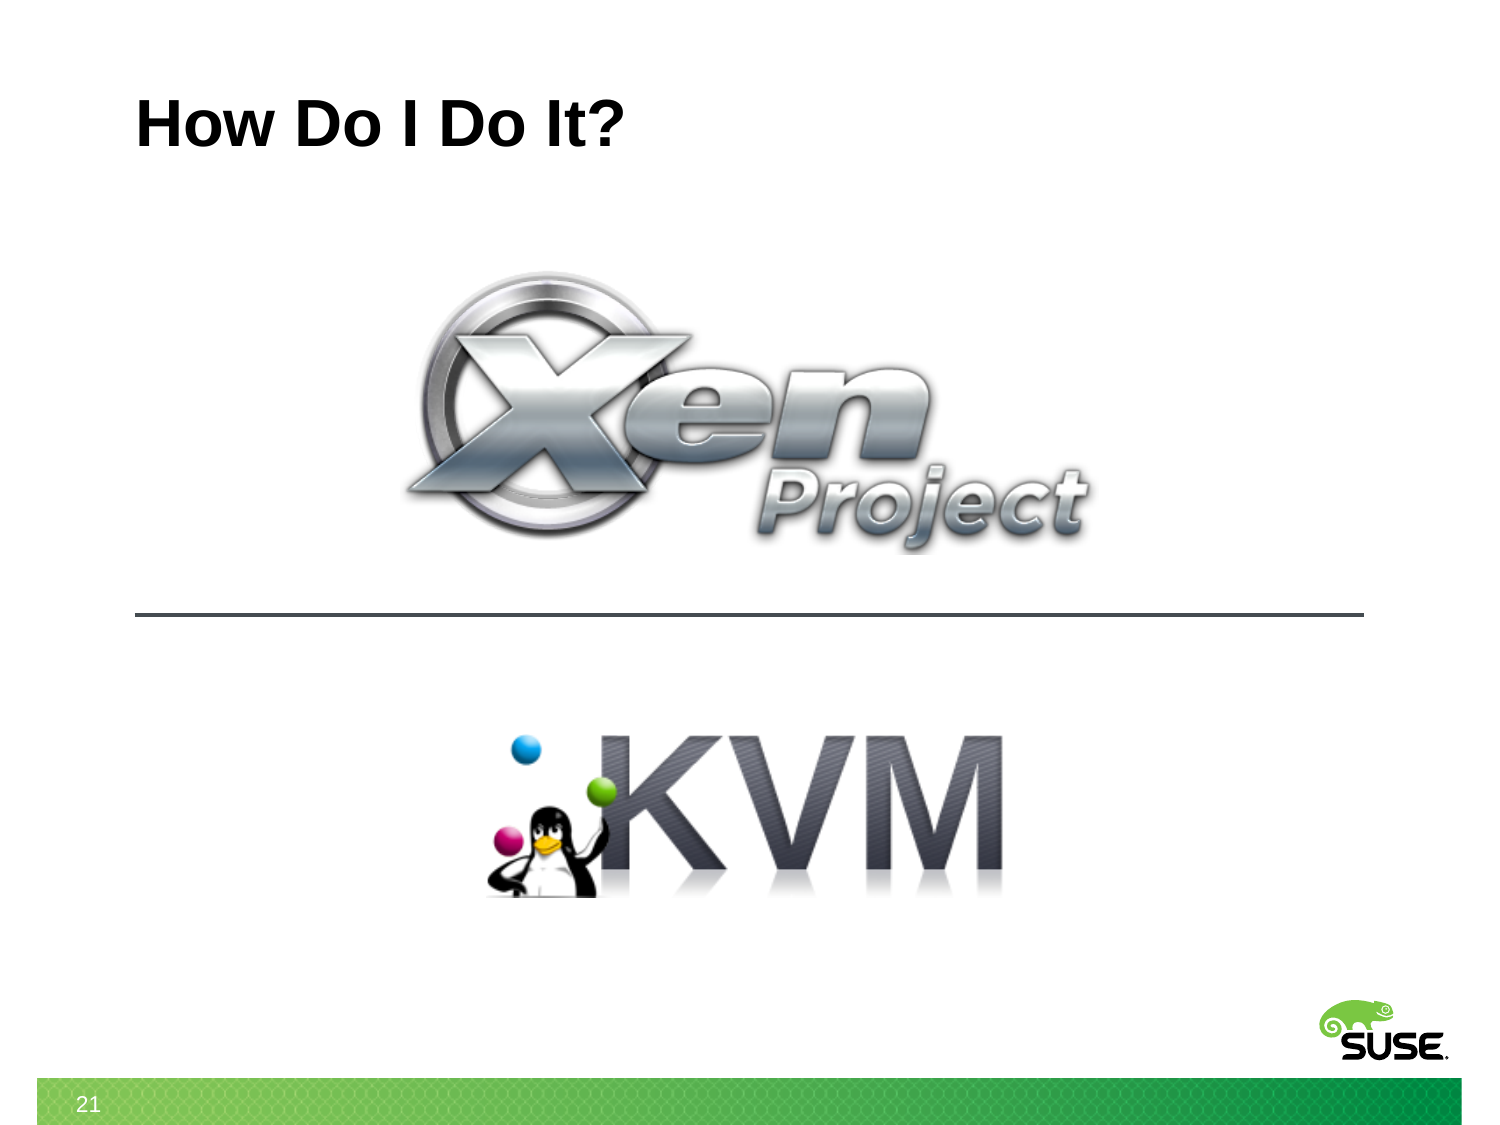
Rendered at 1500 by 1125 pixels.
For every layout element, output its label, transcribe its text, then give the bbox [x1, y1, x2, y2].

picture [486, 734, 1012, 898]
picture [400, 268, 1099, 555]
picture [37, 1078, 1462, 1125]
title How Do I Do It? [135, 41, 1372, 204]
